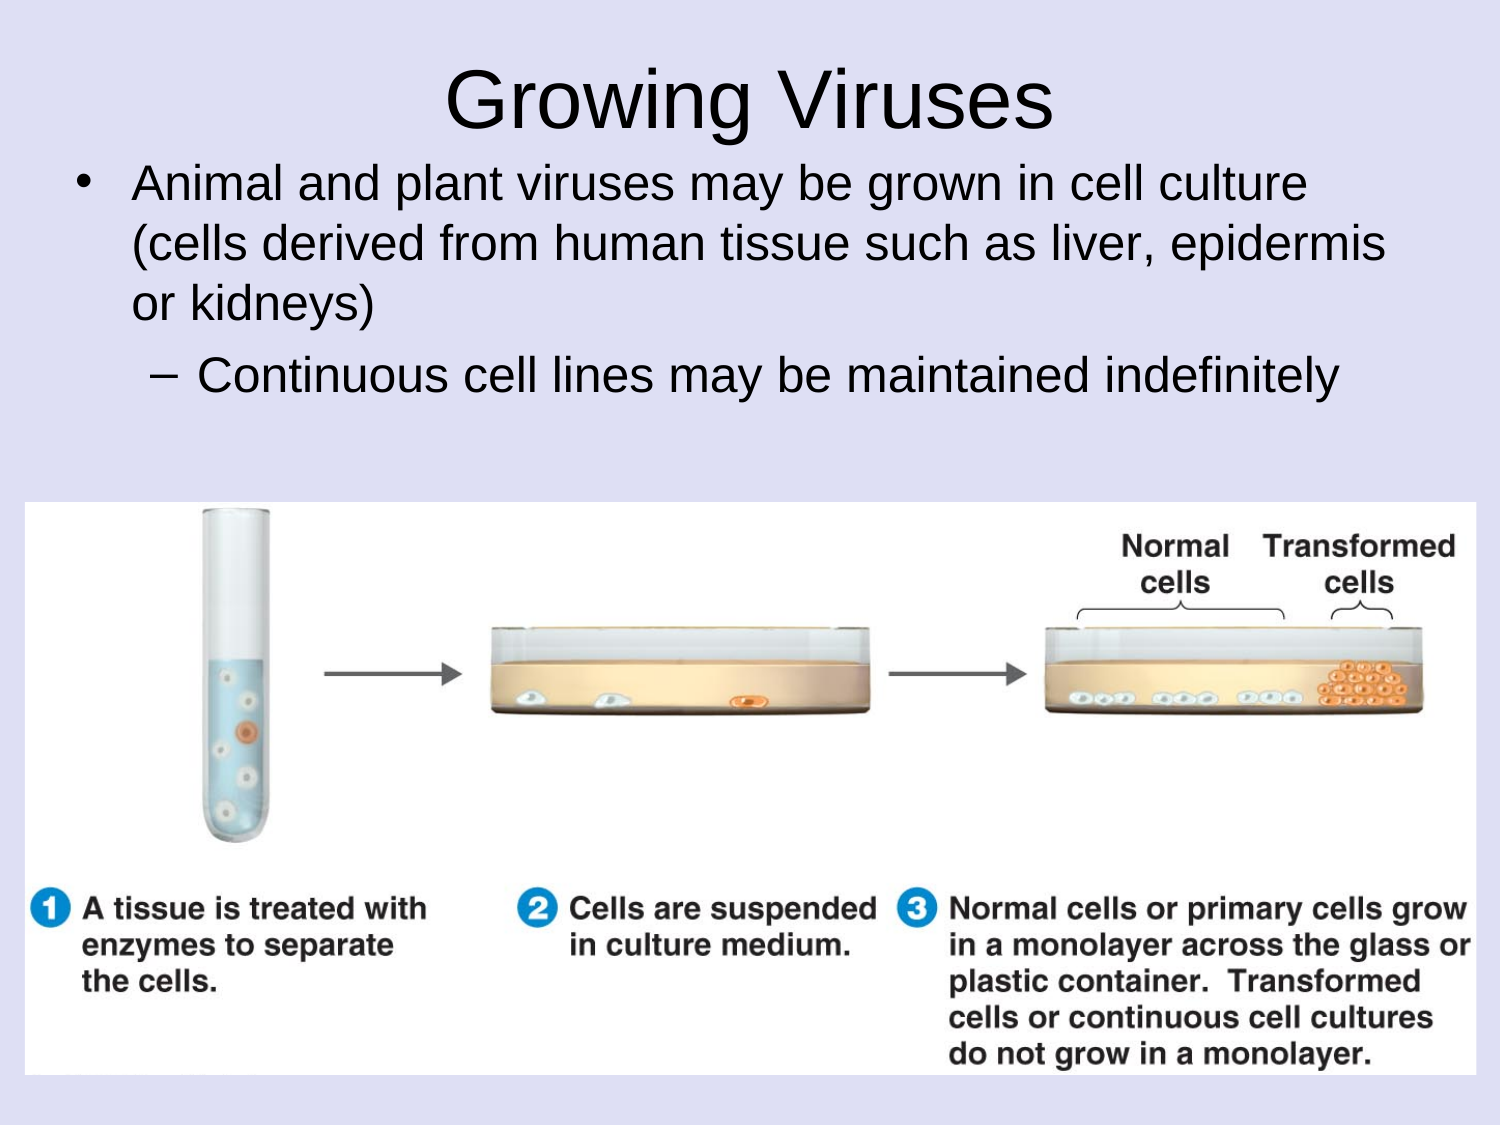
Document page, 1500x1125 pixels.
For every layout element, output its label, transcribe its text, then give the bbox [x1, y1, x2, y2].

title Growing Viruses [75, 45, 1426, 149]
picture [24, 502, 1477, 1075]
list Animal and plant viruses may be grown in cell culture (cells derived from human tissue such as liver, epidermis or kidneys) Continuous cell lines may be maintained indefinitely [75, 149, 1426, 502]
